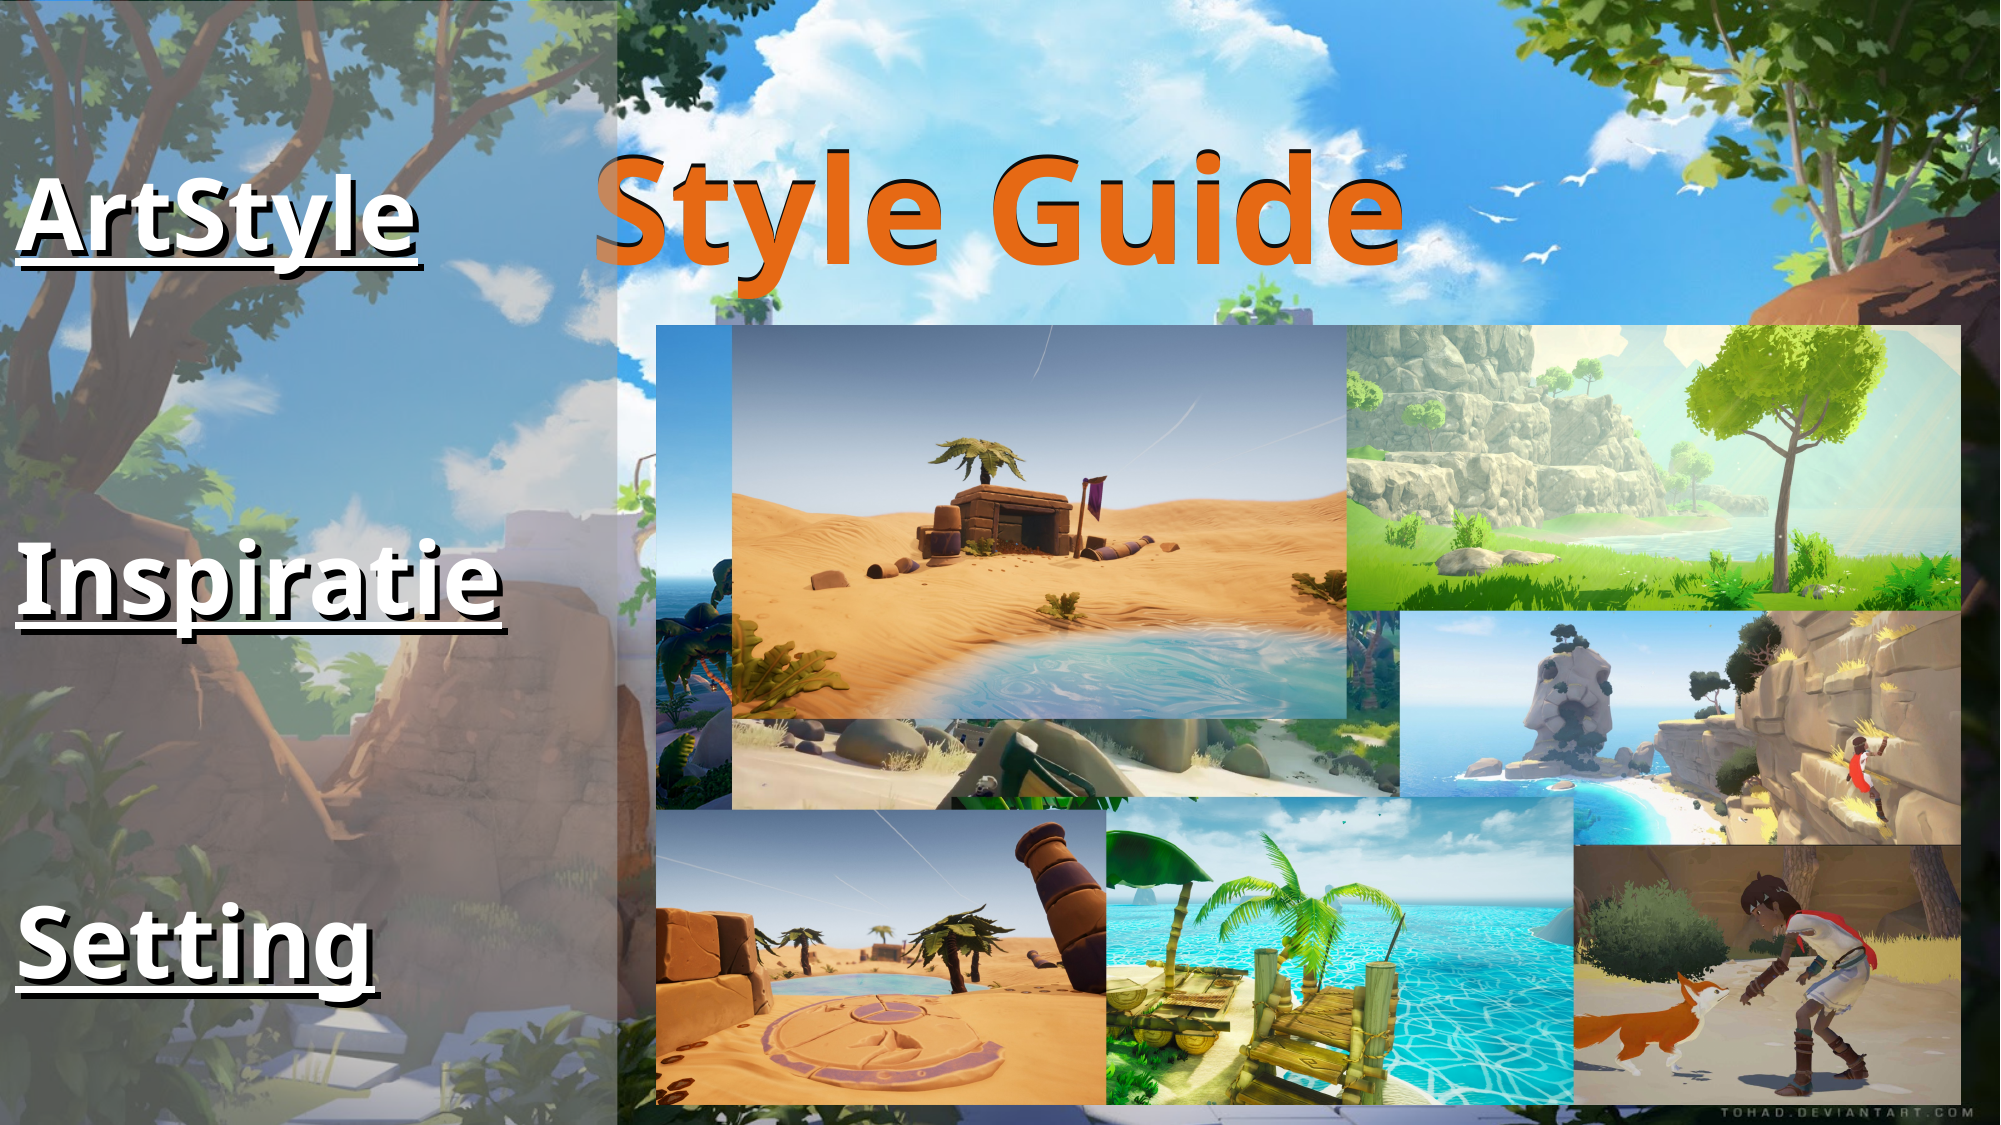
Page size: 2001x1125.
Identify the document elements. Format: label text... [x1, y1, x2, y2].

text_box ArtStyle Inspiratie Setting [0, 1, 618, 1125]
text_box Style Guide [618, 86, 1724, 91]
picture [0, 0, 2000, 1125]
text_box Style Guide [618, 91, 1724, 344]
